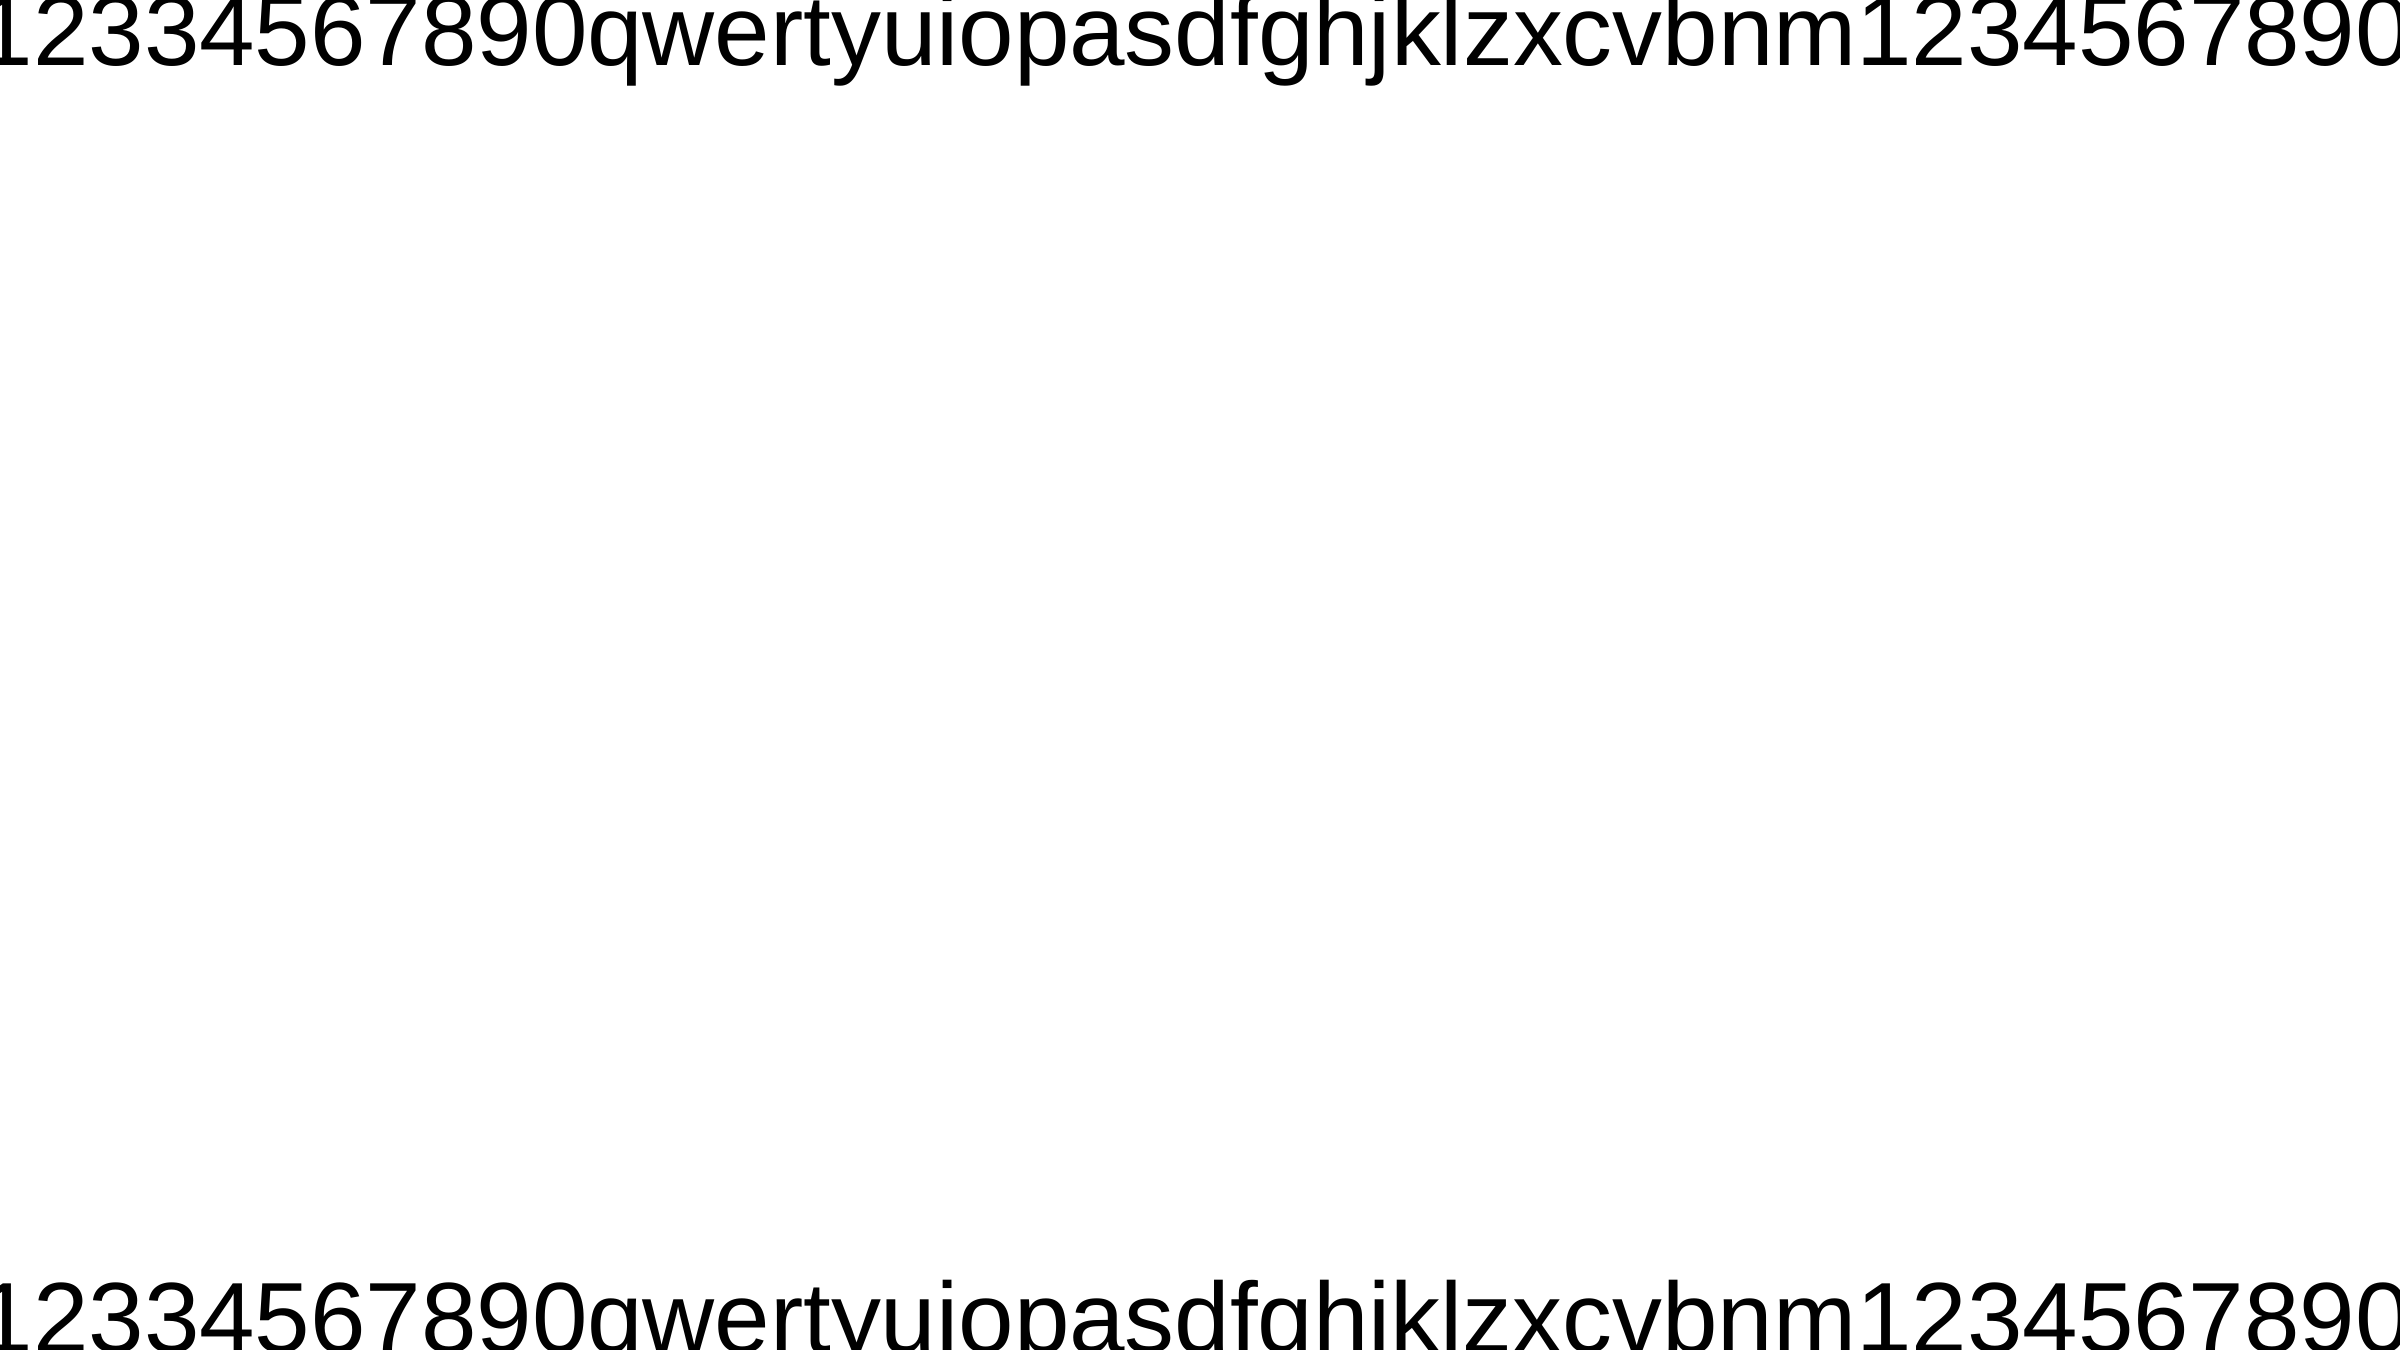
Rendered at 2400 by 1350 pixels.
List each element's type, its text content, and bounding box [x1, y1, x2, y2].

title 12334567890qwertyuiopasdfghjklzxcvbnm1234567890 [0, 0, 2400, 144]
title 12334567890qwertyuiopasdfghjklzxcvbnm1234567890 [0, 1205, 2400, 1350]
